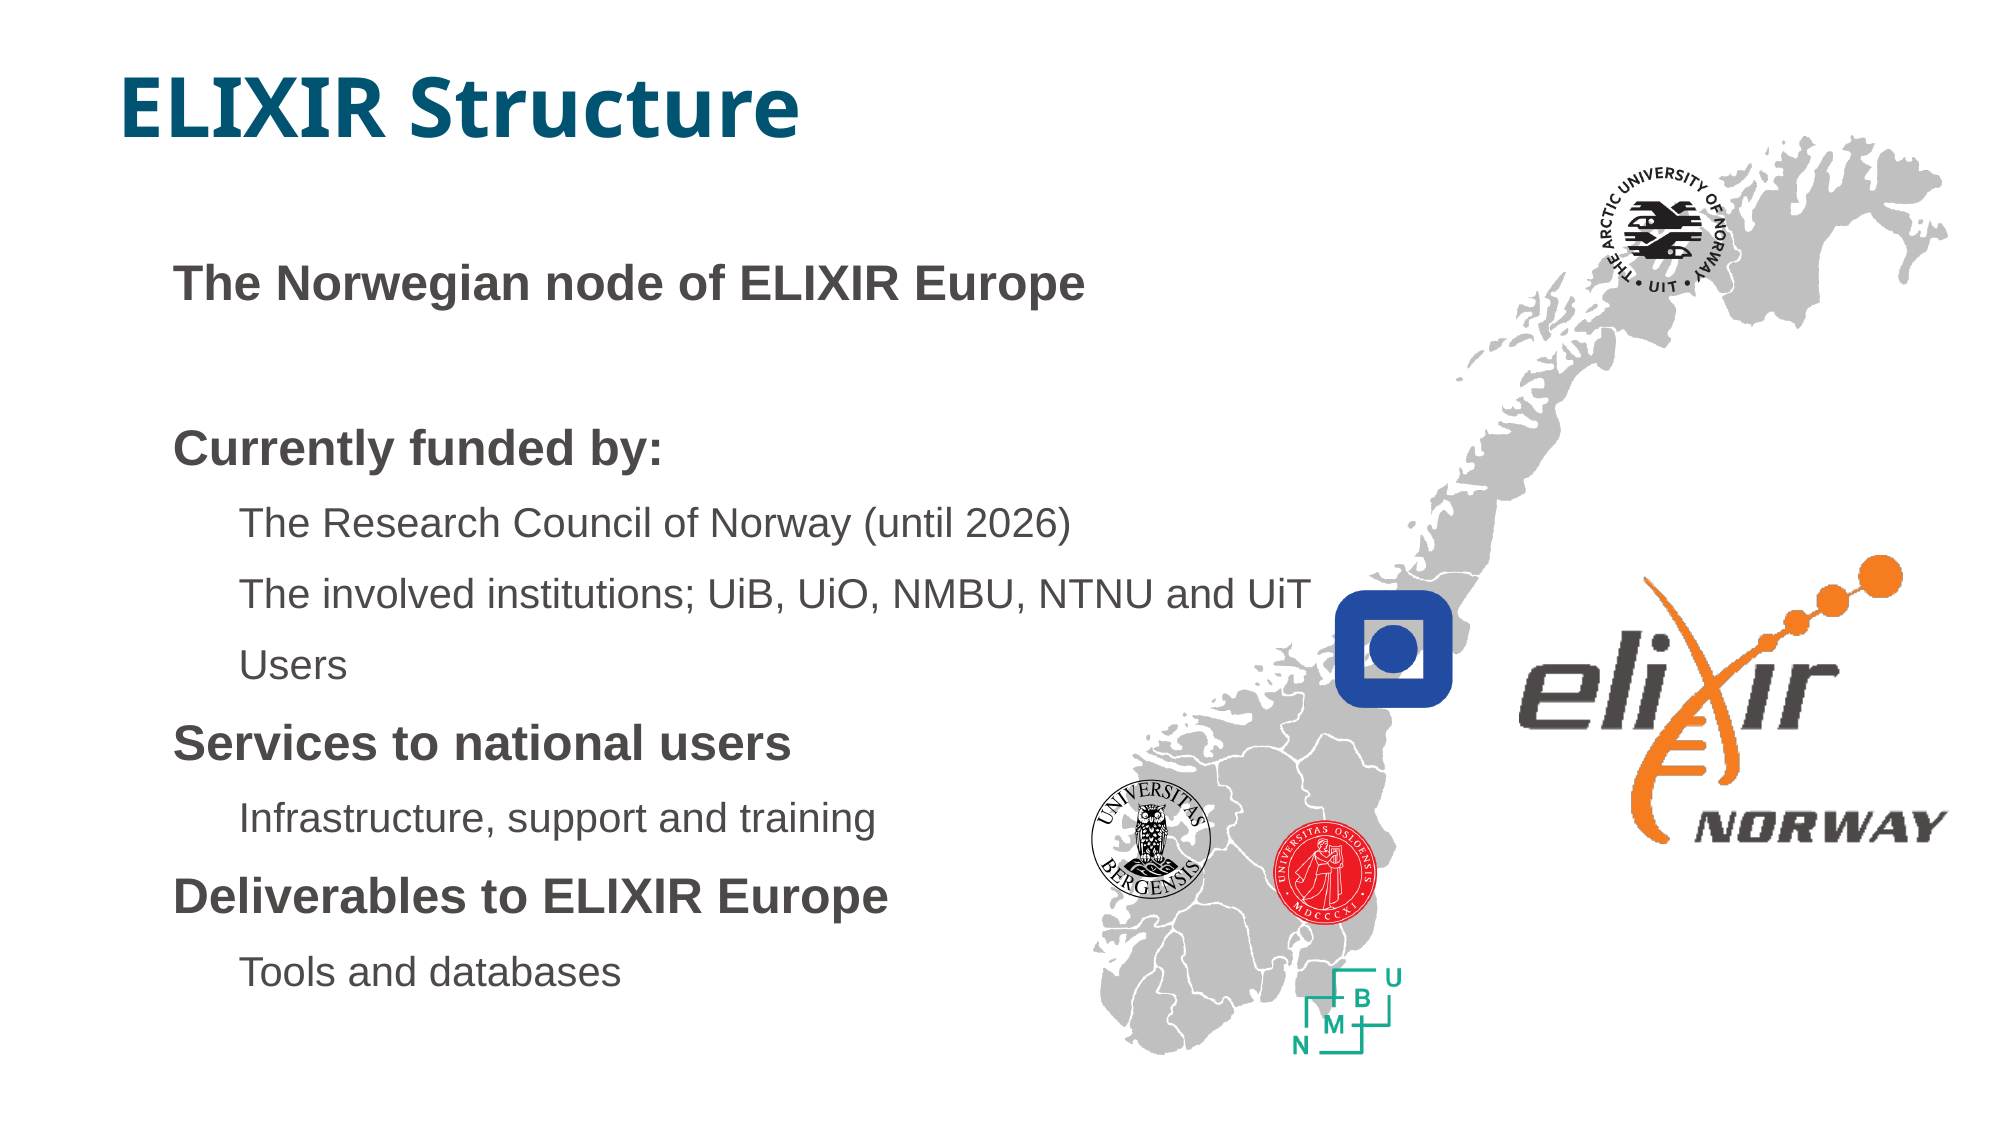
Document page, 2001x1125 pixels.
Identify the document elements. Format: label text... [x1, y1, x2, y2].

list The Norwegian node of ELIXIR Europe Currently funded by: The Research Council of Norway (until 2026) The involved institutions; UiB, UiO, NMBU, NTNU and UiT Users Services to national users Infrastructure, support and training Deliverables to ELIXIR Europe Tools and databases [116, 250, 1093, 965]
title ELIXIR Structure [117, 54, 1902, 161]
picture [1064, 135, 1949, 1065]
